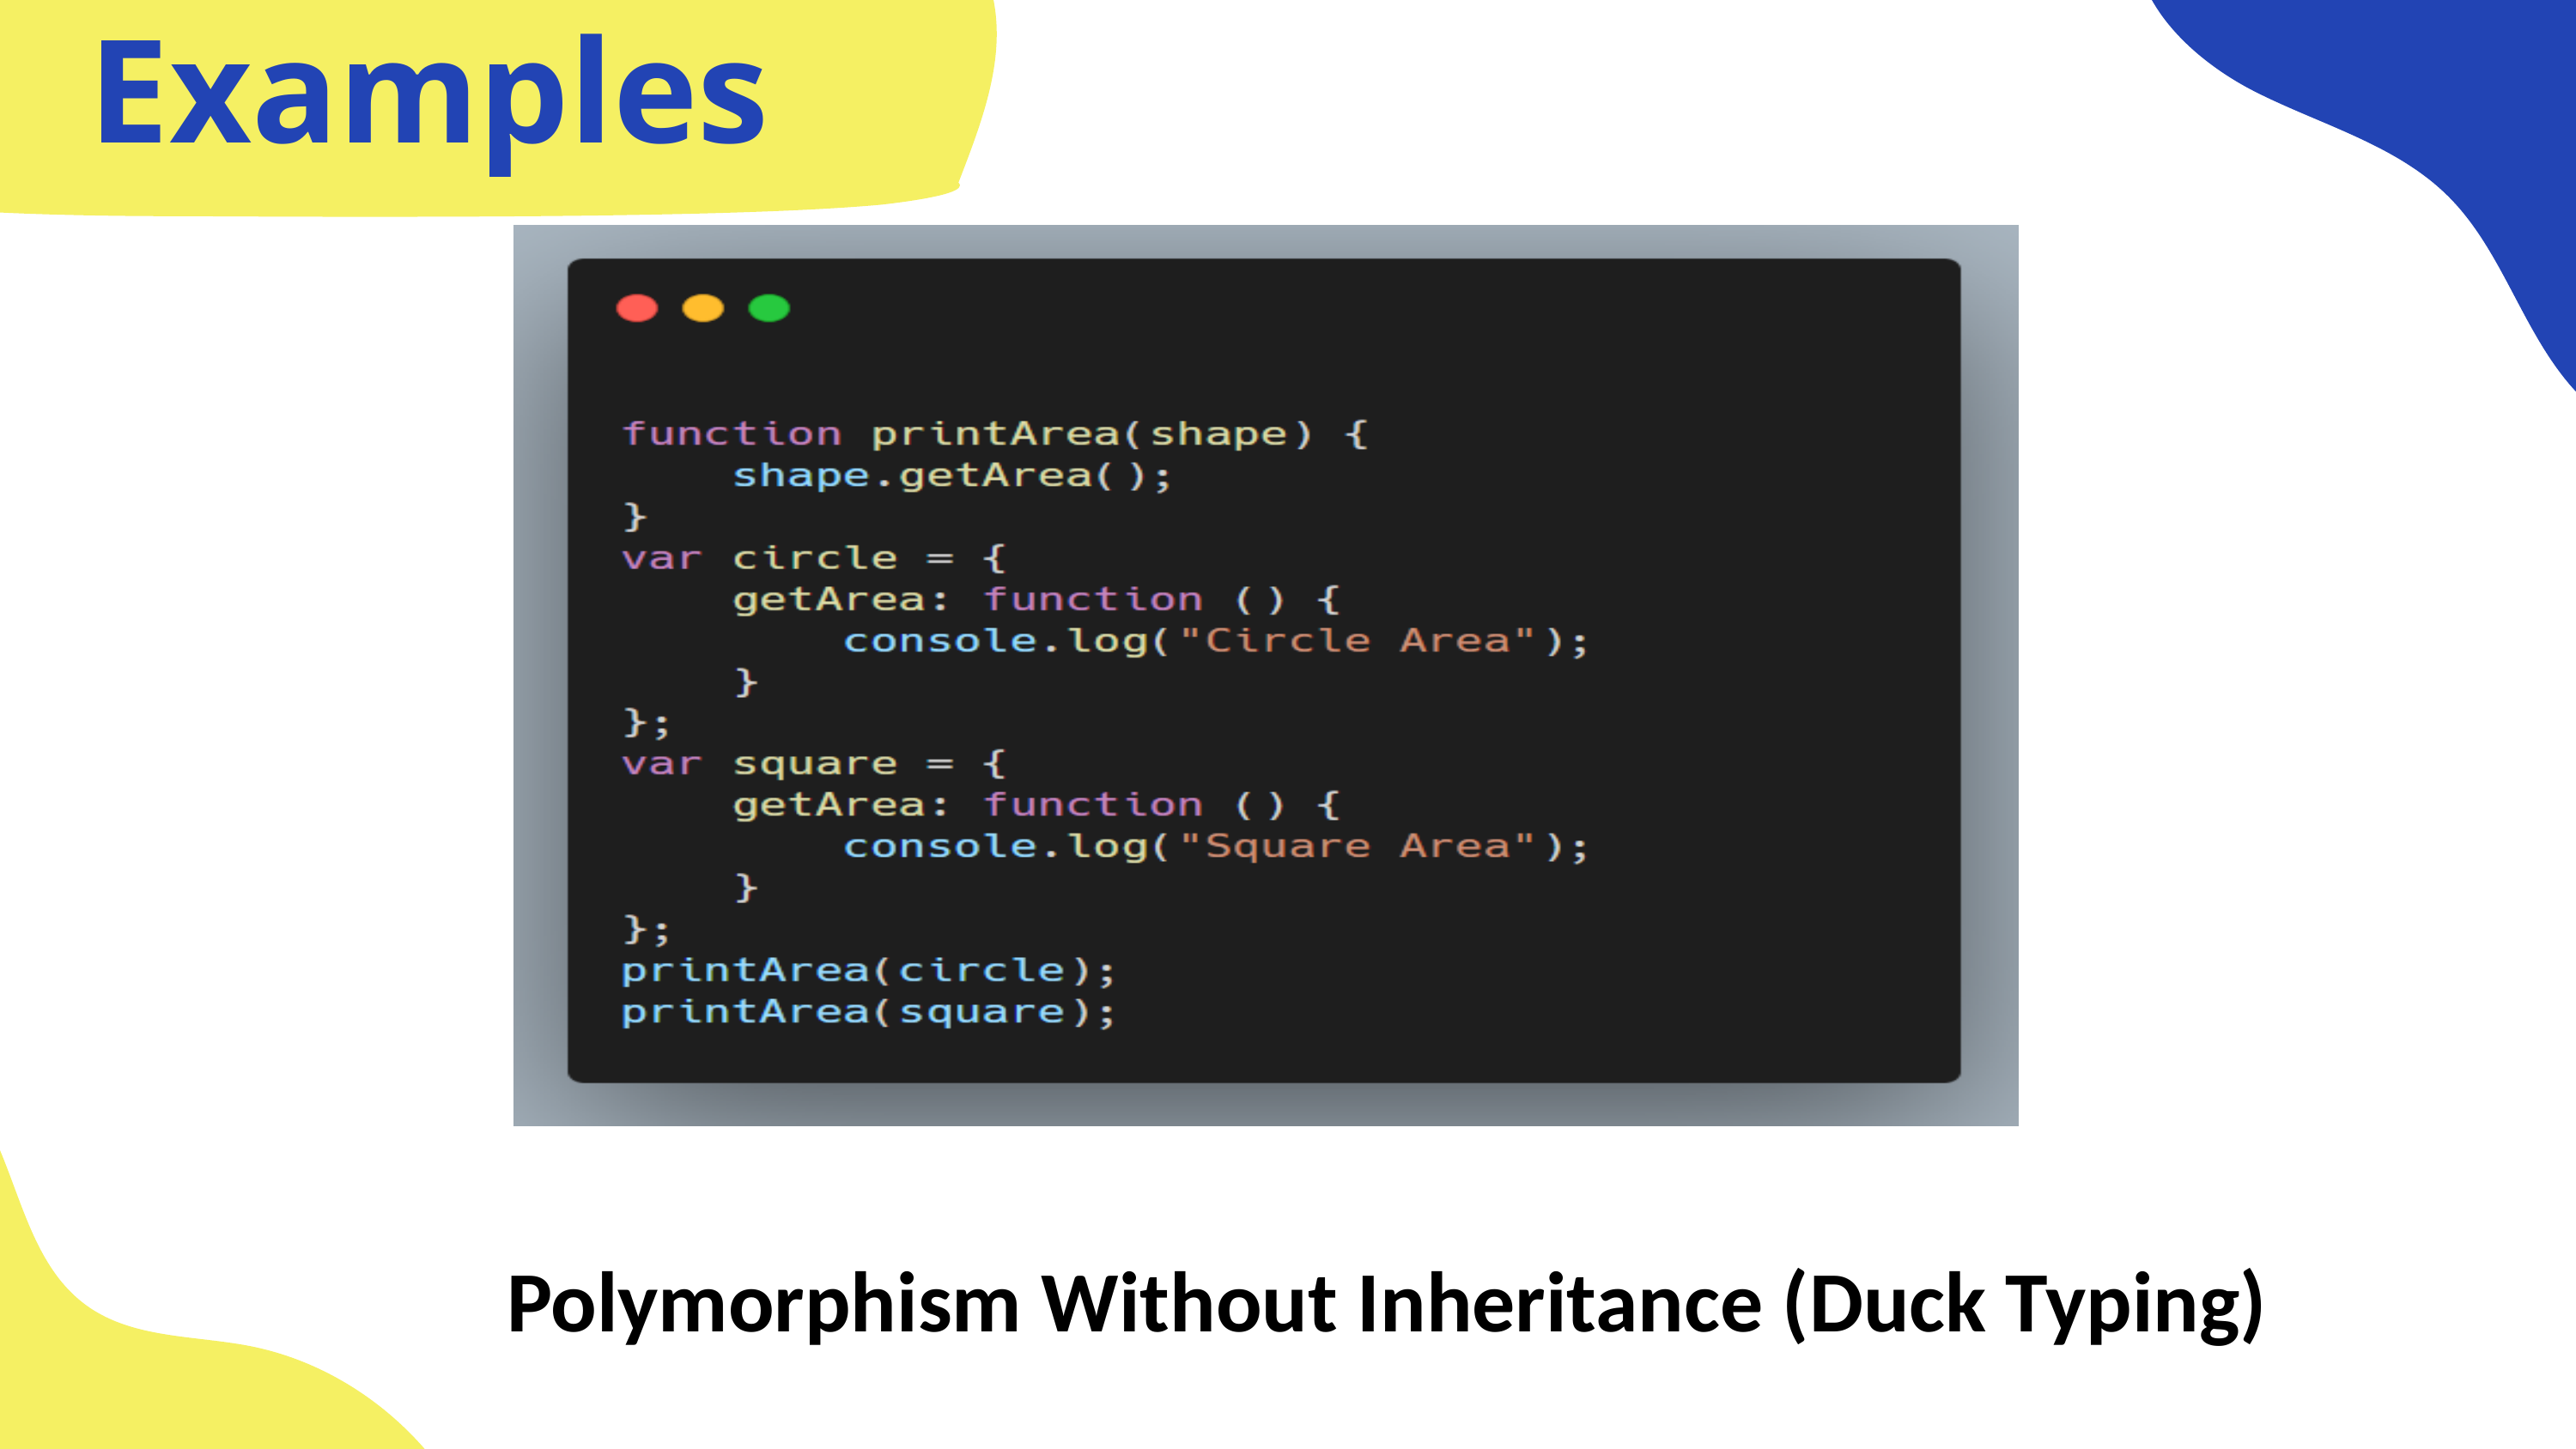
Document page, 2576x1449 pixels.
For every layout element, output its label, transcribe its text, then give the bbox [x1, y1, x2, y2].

text_box Examples [0, 0, 973, 167]
text_box Polymorphism Without Inheritance (Duck Typing) [494, 1239, 2501, 1357]
text_box [2140, 0, 2576, 495]
text_box [0, 971, 495, 1449]
text_box [0, 0, 1076, 221]
picture [513, 225, 2019, 1126]
